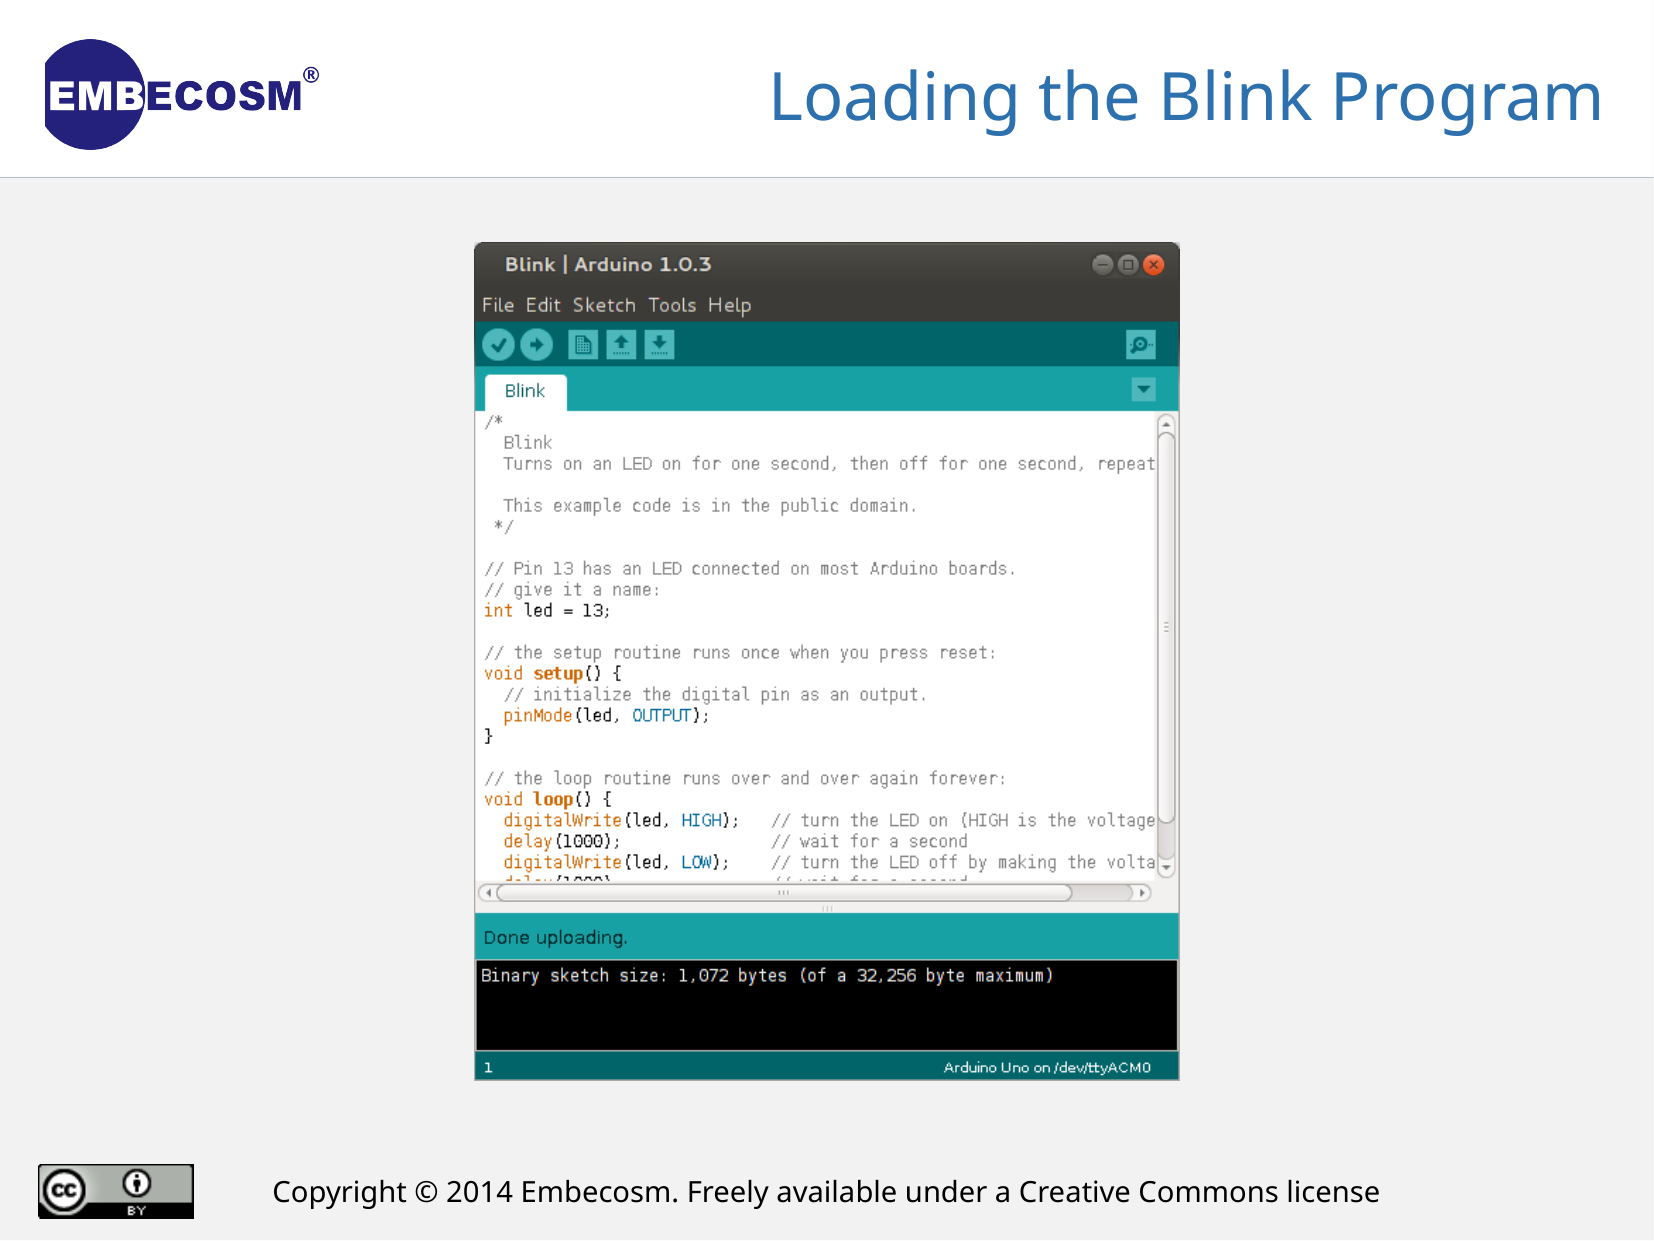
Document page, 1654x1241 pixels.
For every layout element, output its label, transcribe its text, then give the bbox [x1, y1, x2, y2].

picture [474, 242, 1180, 1081]
title Loading the Blink Program [330, 23, 1607, 166]
picture [45, 39, 319, 150]
picture [38, 1164, 194, 1219]
